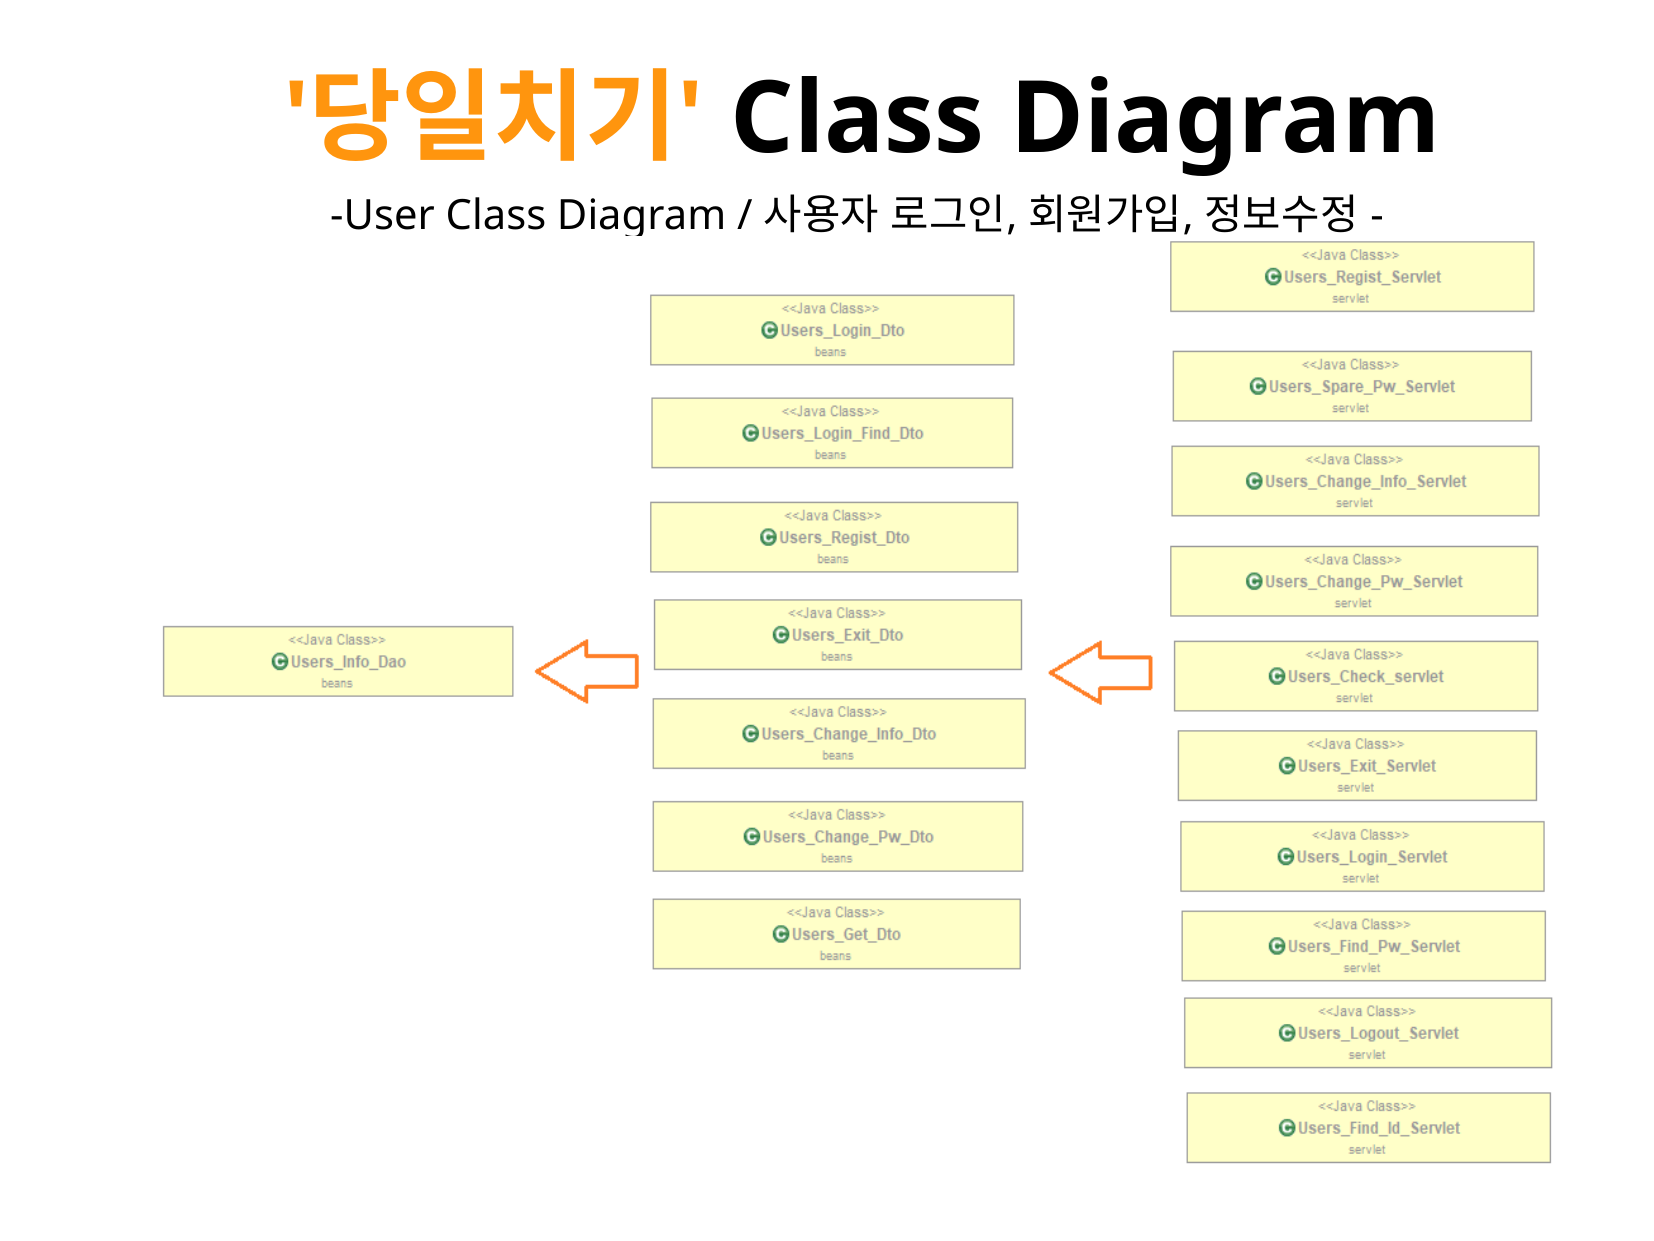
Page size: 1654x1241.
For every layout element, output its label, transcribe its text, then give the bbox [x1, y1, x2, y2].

picture [153, 236, 1560, 1182]
title '당일치기' Class Diagram -User Class Diagram / 사용자 로그인, 회원가입, 정보수정 - [118, 35, 1607, 243]
